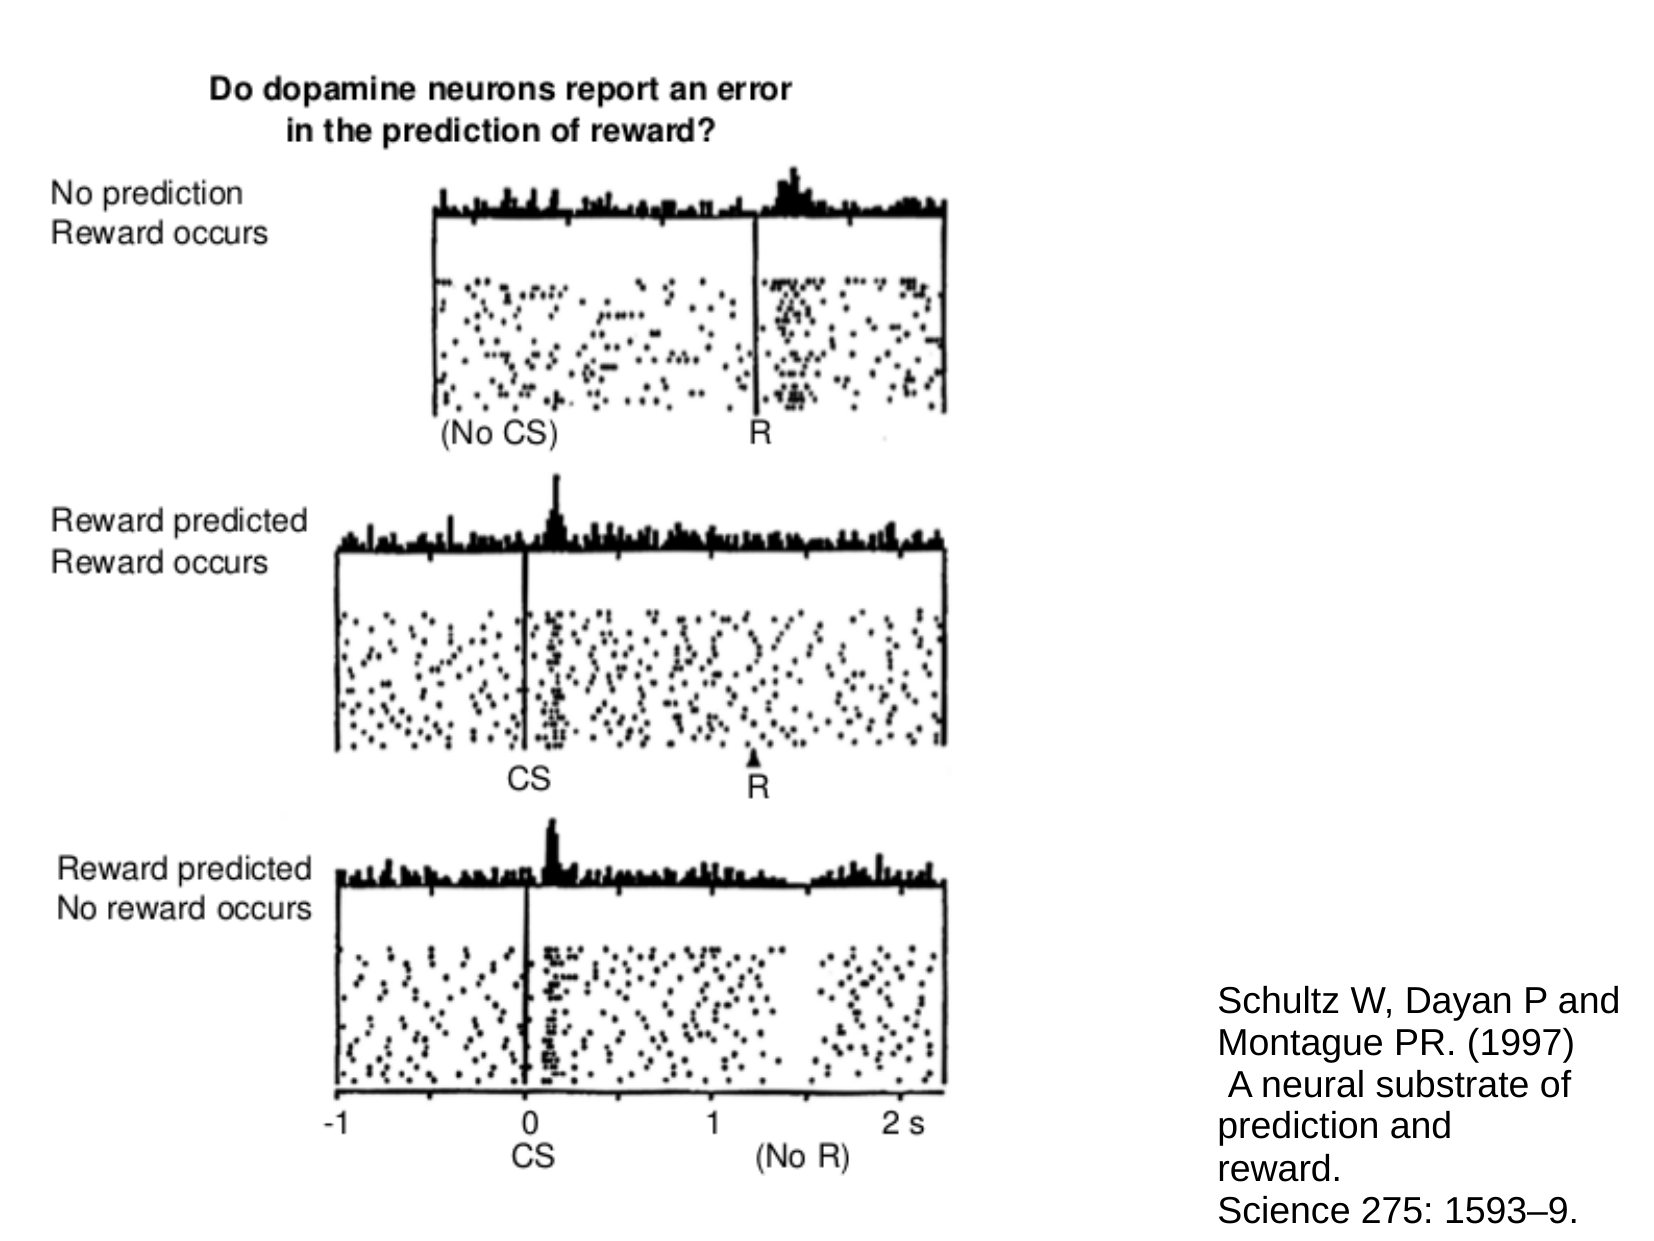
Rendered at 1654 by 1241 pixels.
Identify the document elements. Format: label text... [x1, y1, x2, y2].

picture [9, 42, 972, 1199]
text_box Schultz W, Dayan P and Montague PR. (1997) A neural substrate of prediction and reward. Science 275: 1593–9. [1202, 971, 1646, 1239]
